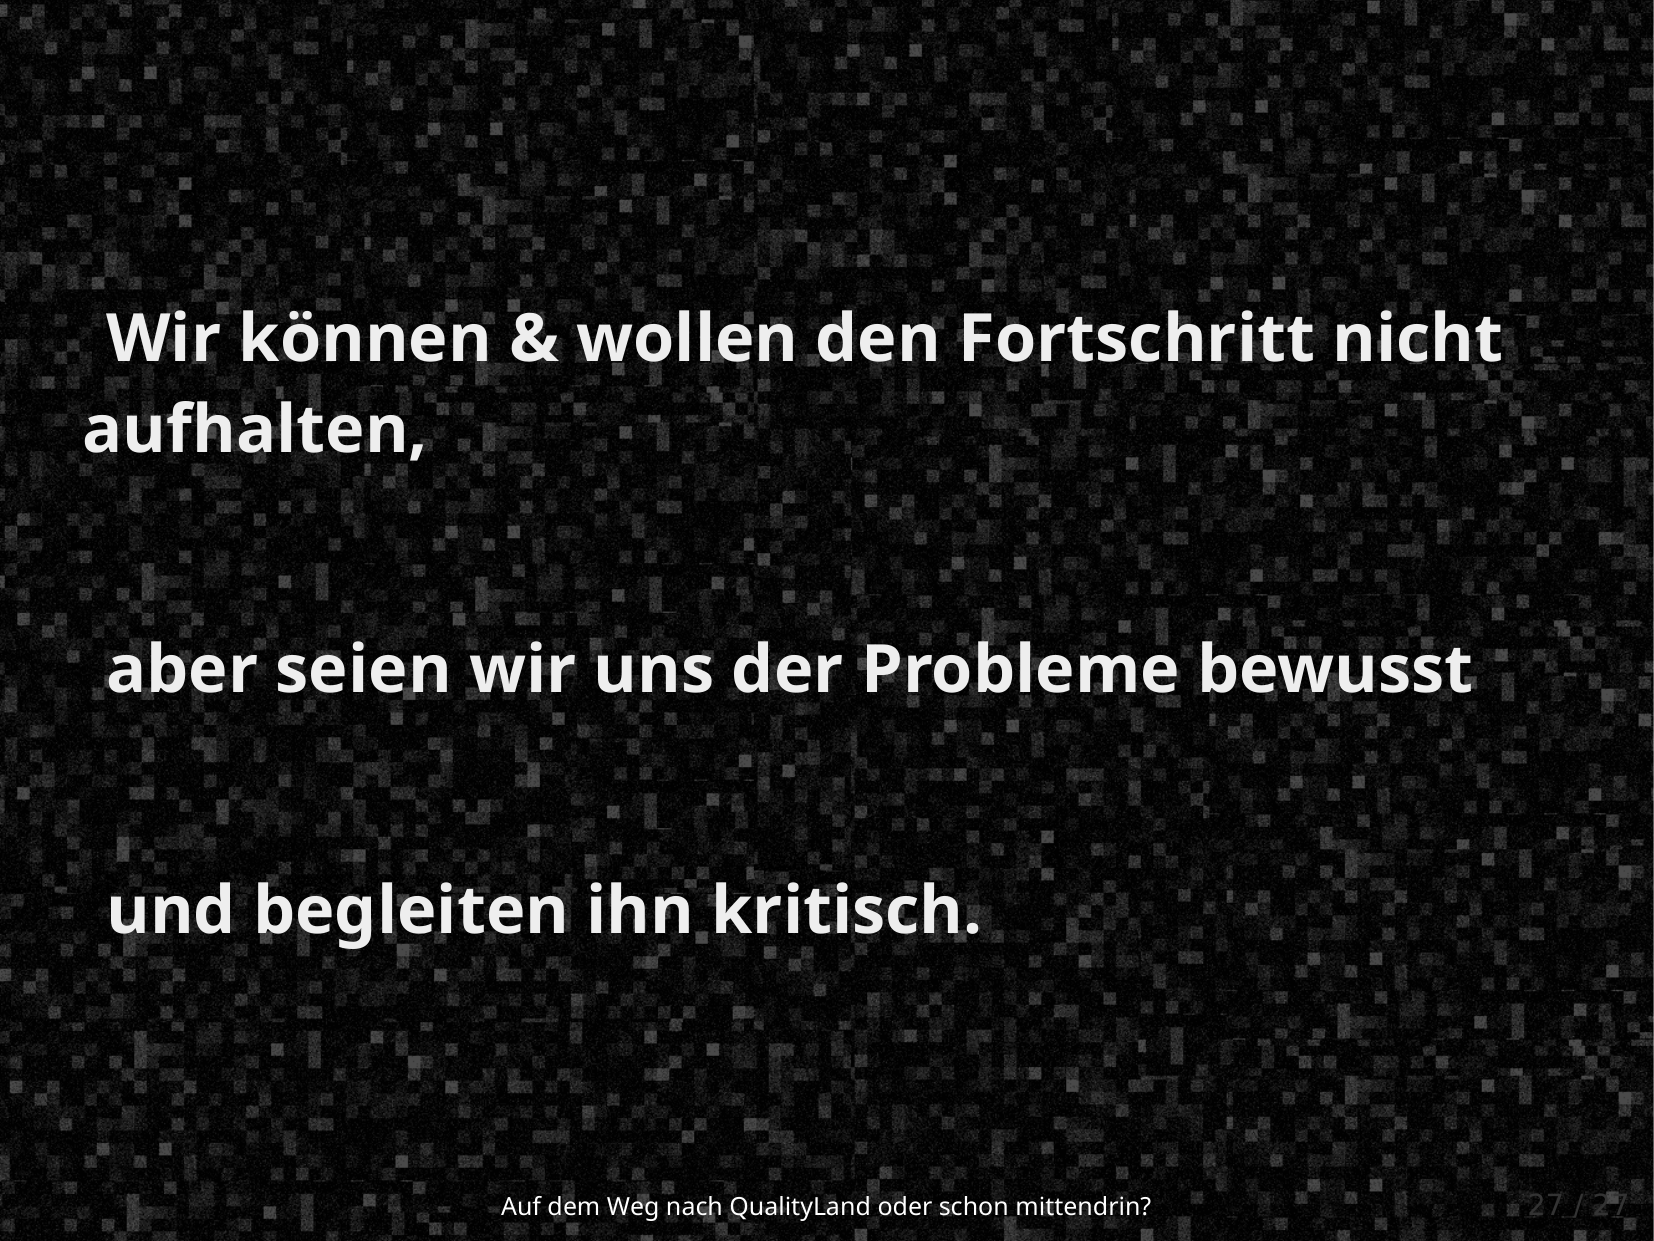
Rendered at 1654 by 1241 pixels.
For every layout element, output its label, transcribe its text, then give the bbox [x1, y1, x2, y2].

title [129, 107, 1518, 218]
picture [0, 0, 1654, 1241]
list Wir können & wollen den Fortschritt nicht aufhalten, aber seien wir uns der Probleme bewusst und begleiten ihn kritisch. [82, 290, 1571, 1109]
